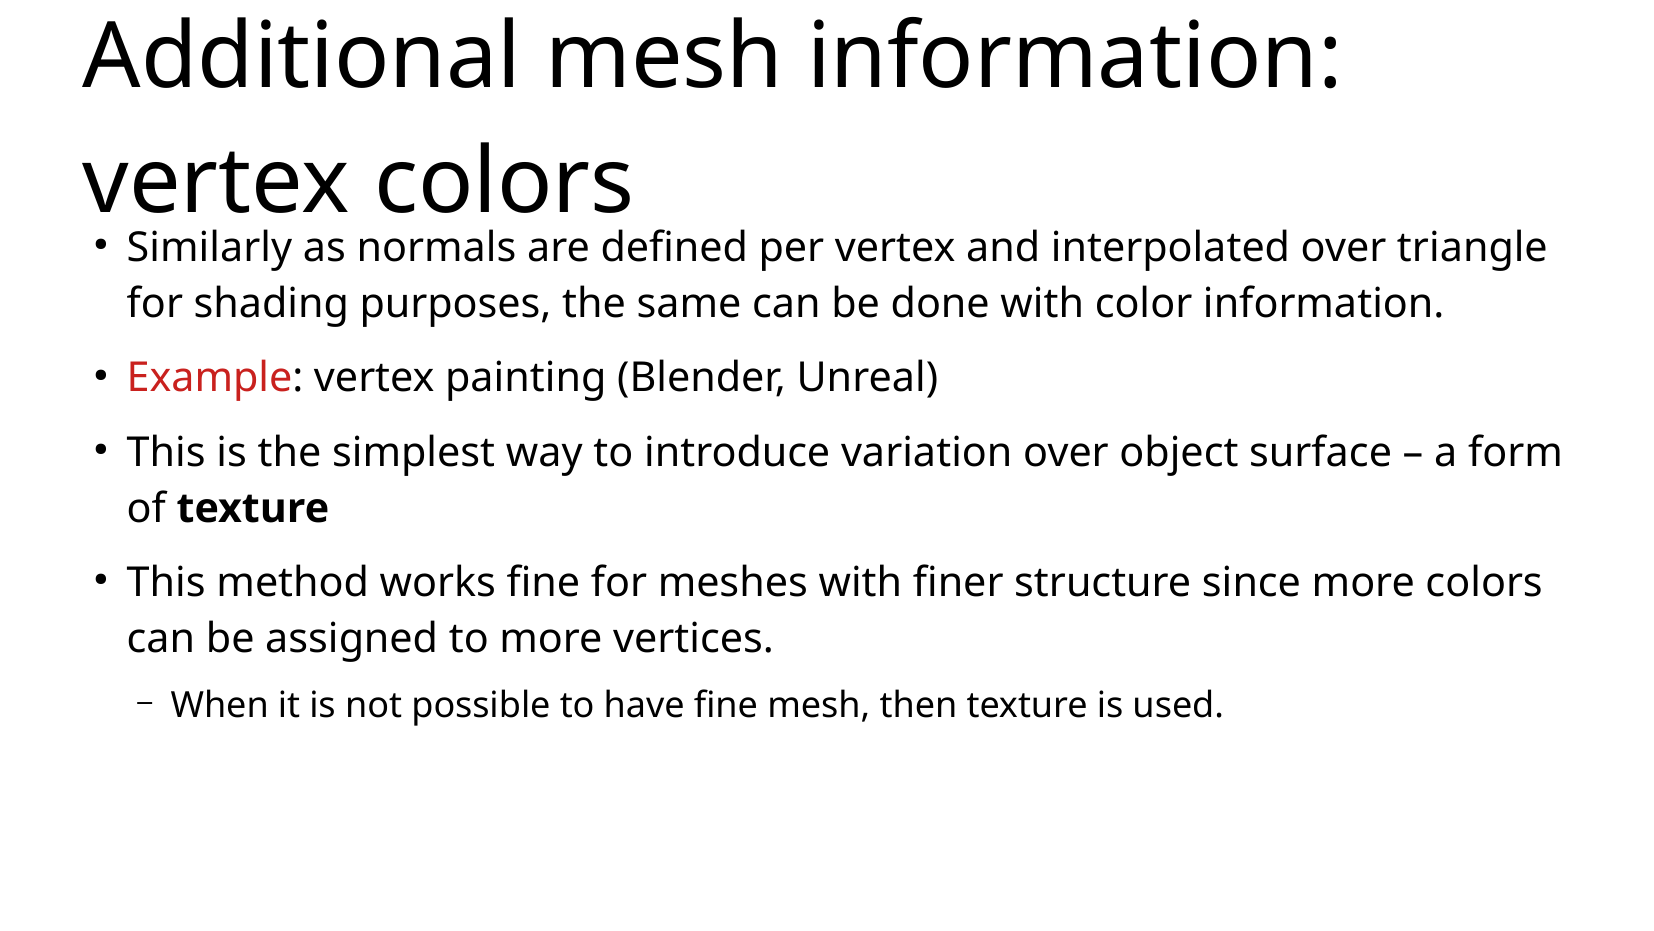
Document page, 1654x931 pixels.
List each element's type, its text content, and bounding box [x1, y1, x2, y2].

title Additional mesh information: vertex colors [82, 37, 1571, 193]
list Similarly as normals are defined per vertex and interpolated over triangle for shading purposes, the same can be done with color information. Example: vertex painting (Blender, Unreal) This is the simplest way to introduce variation over object surface – a form of texture This method works fine for meshes with finer structure since more colors can be assigned to more vertices. When it is not possible to have fine mesh, then texture is used. [82, 217, 1571, 758]
